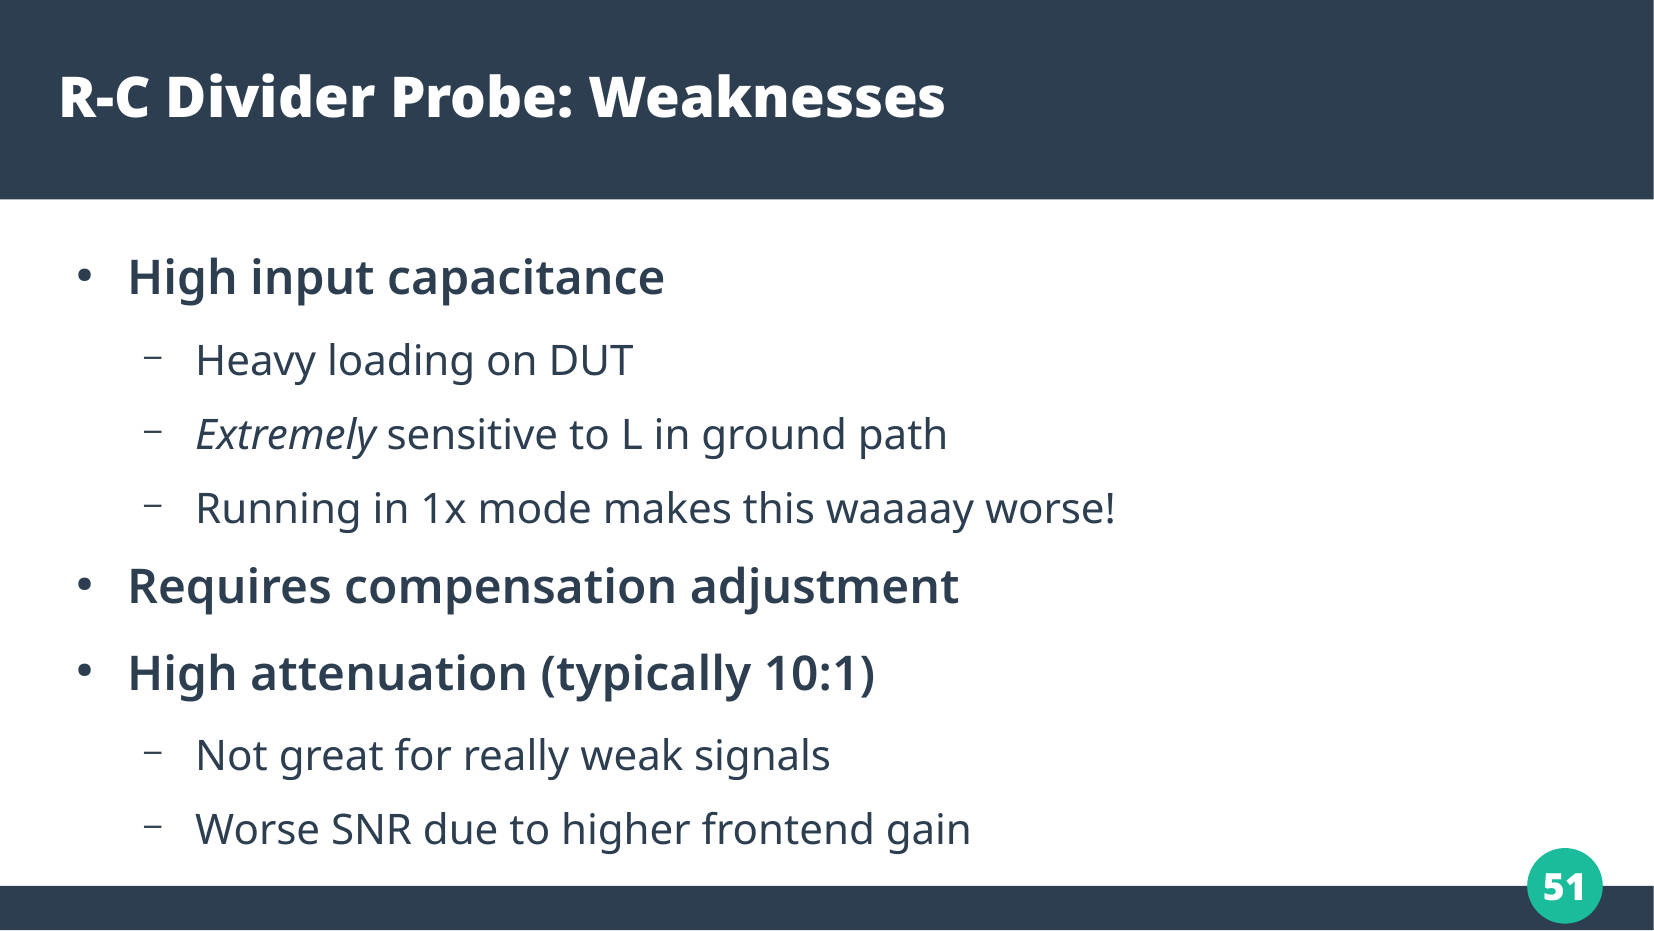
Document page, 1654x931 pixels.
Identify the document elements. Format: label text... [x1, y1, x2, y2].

list High input capacitance Heavy loading on DUT Extremely sensitive to L in ground path Running in 1x mode makes this waaaay worse! Requires compensation adjustment High attenuation (typically 10:1) Not great for really weak signals Worse SNR due to higher frontend gain [59, 243, 1595, 864]
title R-C Divider Probe: Weaknesses [59, 37, 1595, 155]
